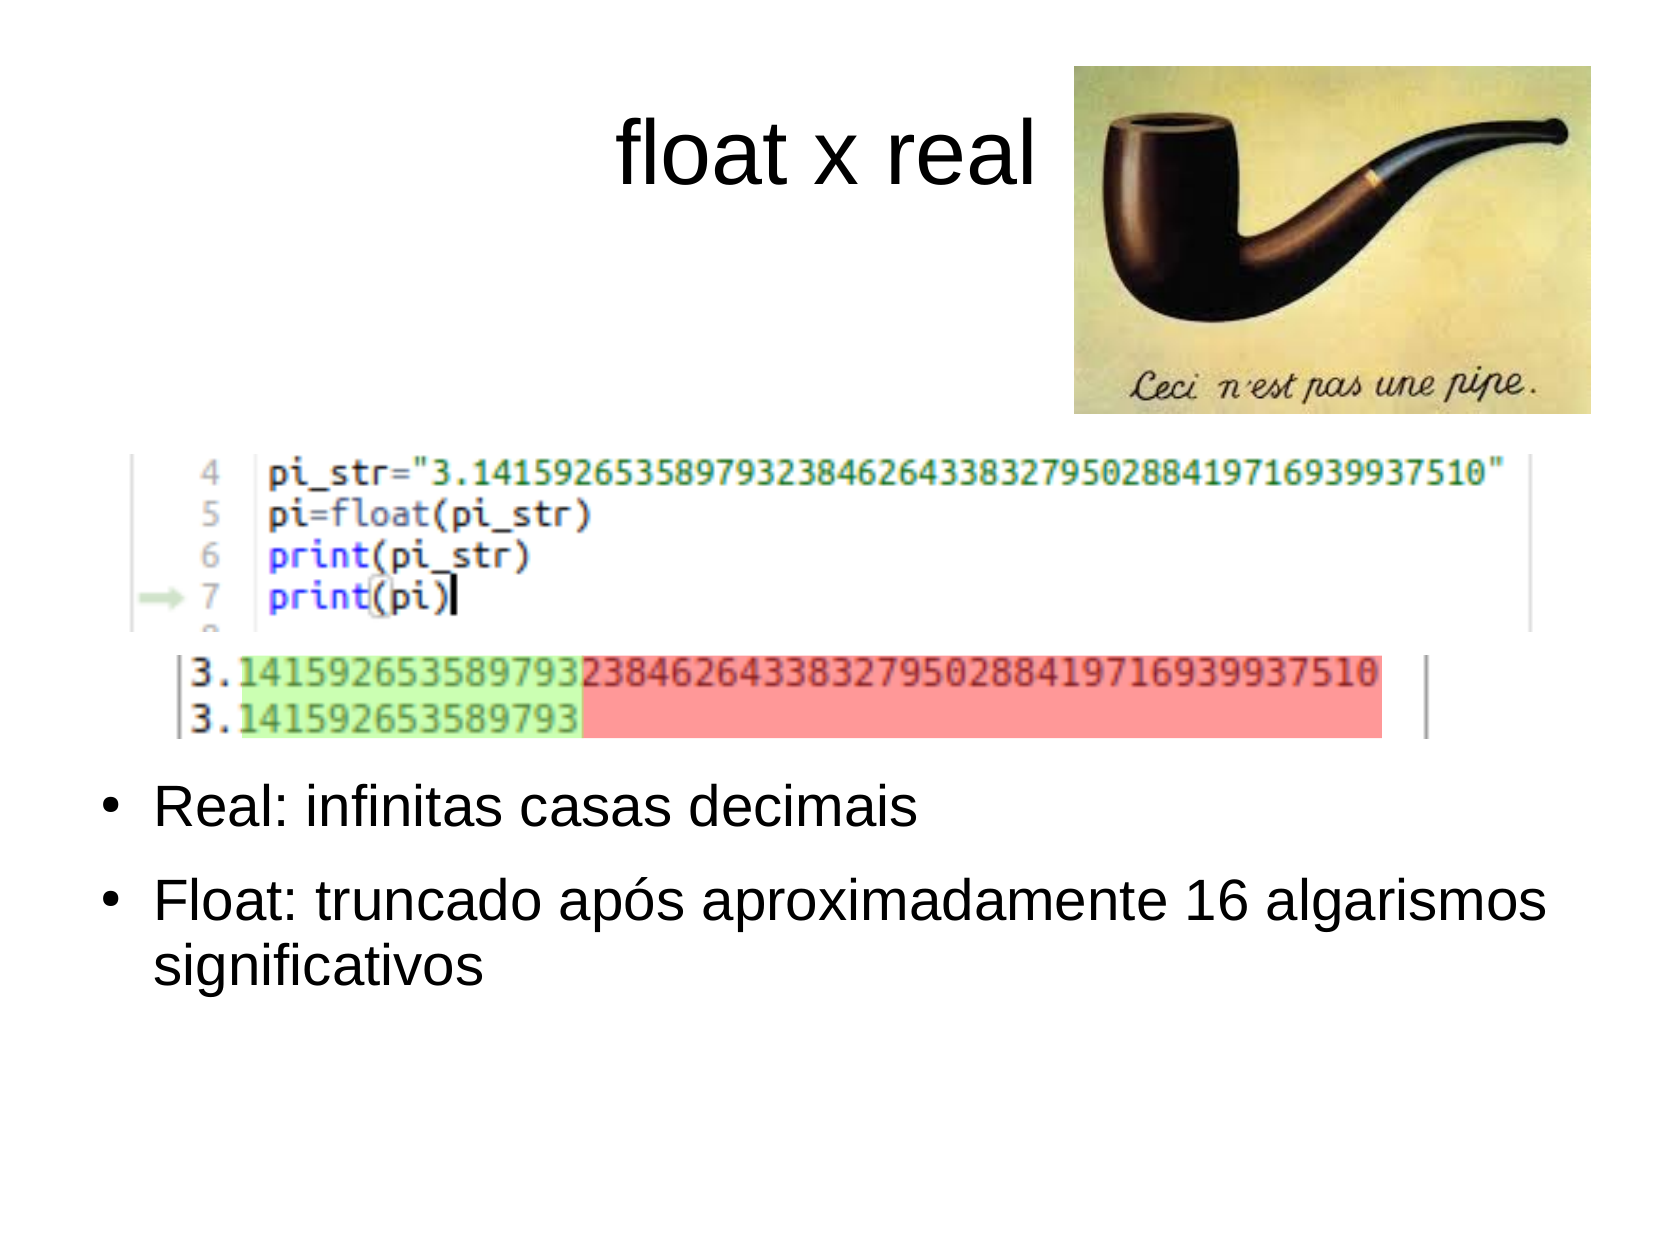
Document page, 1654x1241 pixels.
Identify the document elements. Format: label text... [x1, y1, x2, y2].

text_box [242, 655, 1382, 739]
picture [1074, 66, 1591, 414]
title float x real [82, 49, 1571, 257]
picture [1382, 655, 1465, 739]
picture [106, 454, 1552, 632]
list Real: infinitas casas decimais Float: truncado após aproximadamente 16 algarismos significativos [82, 773, 1571, 1010]
picture [161, 655, 242, 739]
